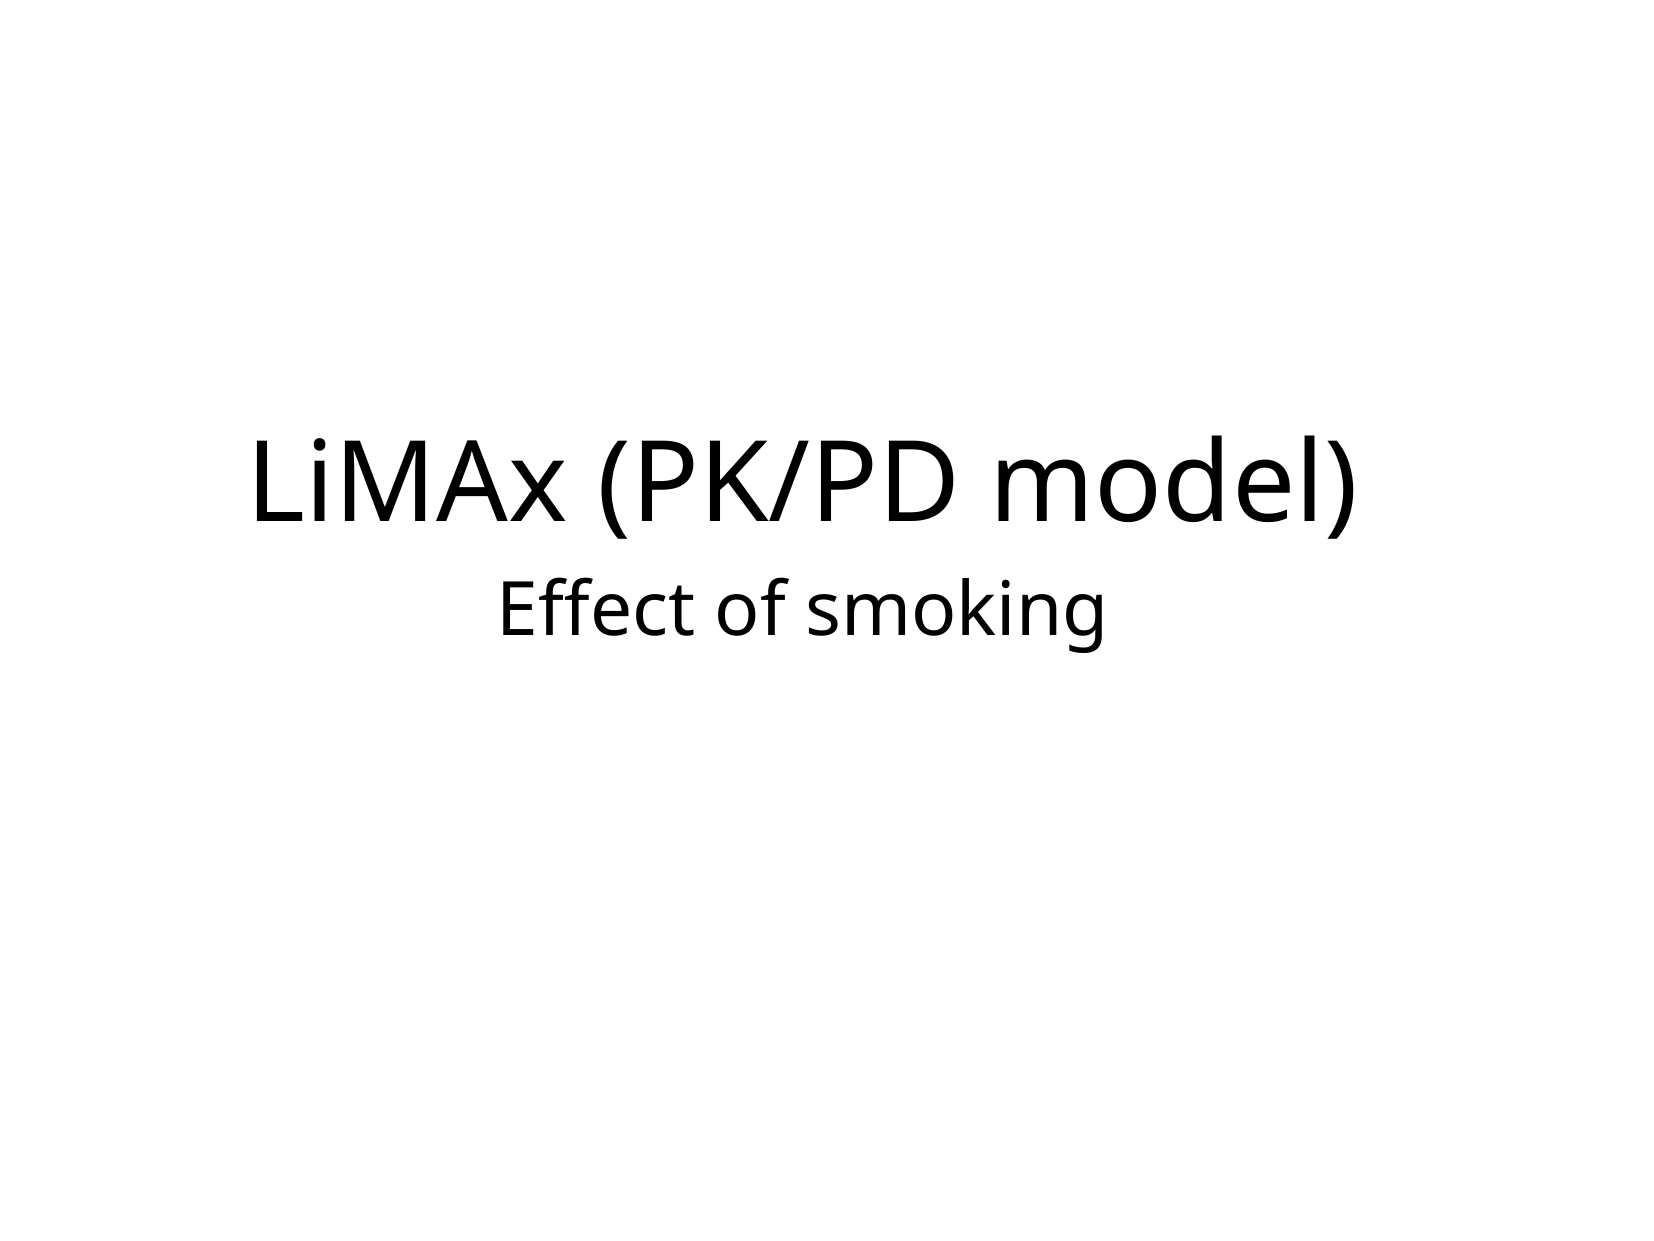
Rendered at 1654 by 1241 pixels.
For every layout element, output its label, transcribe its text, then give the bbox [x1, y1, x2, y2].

subtitle LiMAx (PK/PD model) Effect of smoking [58, 49, 1548, 1010]
